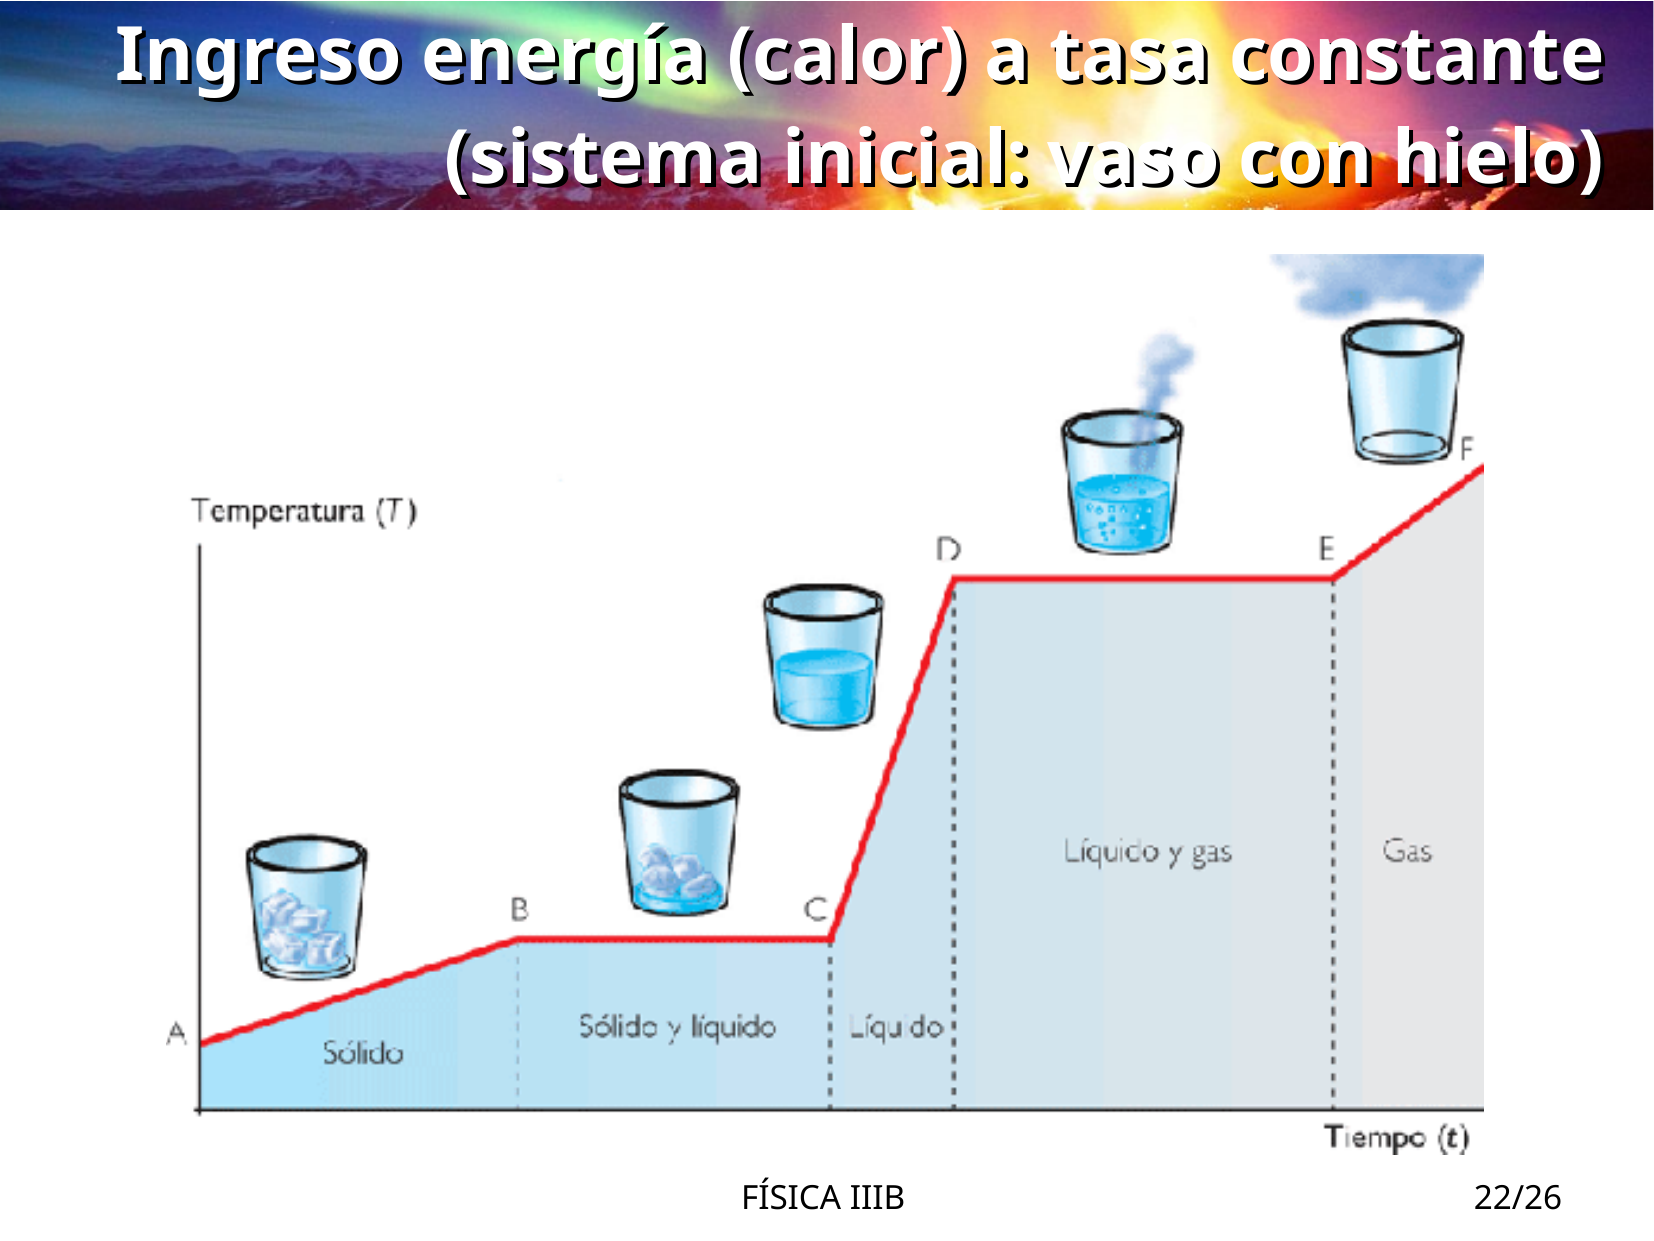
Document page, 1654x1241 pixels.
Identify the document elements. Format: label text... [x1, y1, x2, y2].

picture [166, 254, 1484, 1156]
title Ingreso energía (calor) a tasa constante (sistema inicial: vaso con hielo) [45, 11, 1606, 195]
picture [0, 1, 1654, 210]
